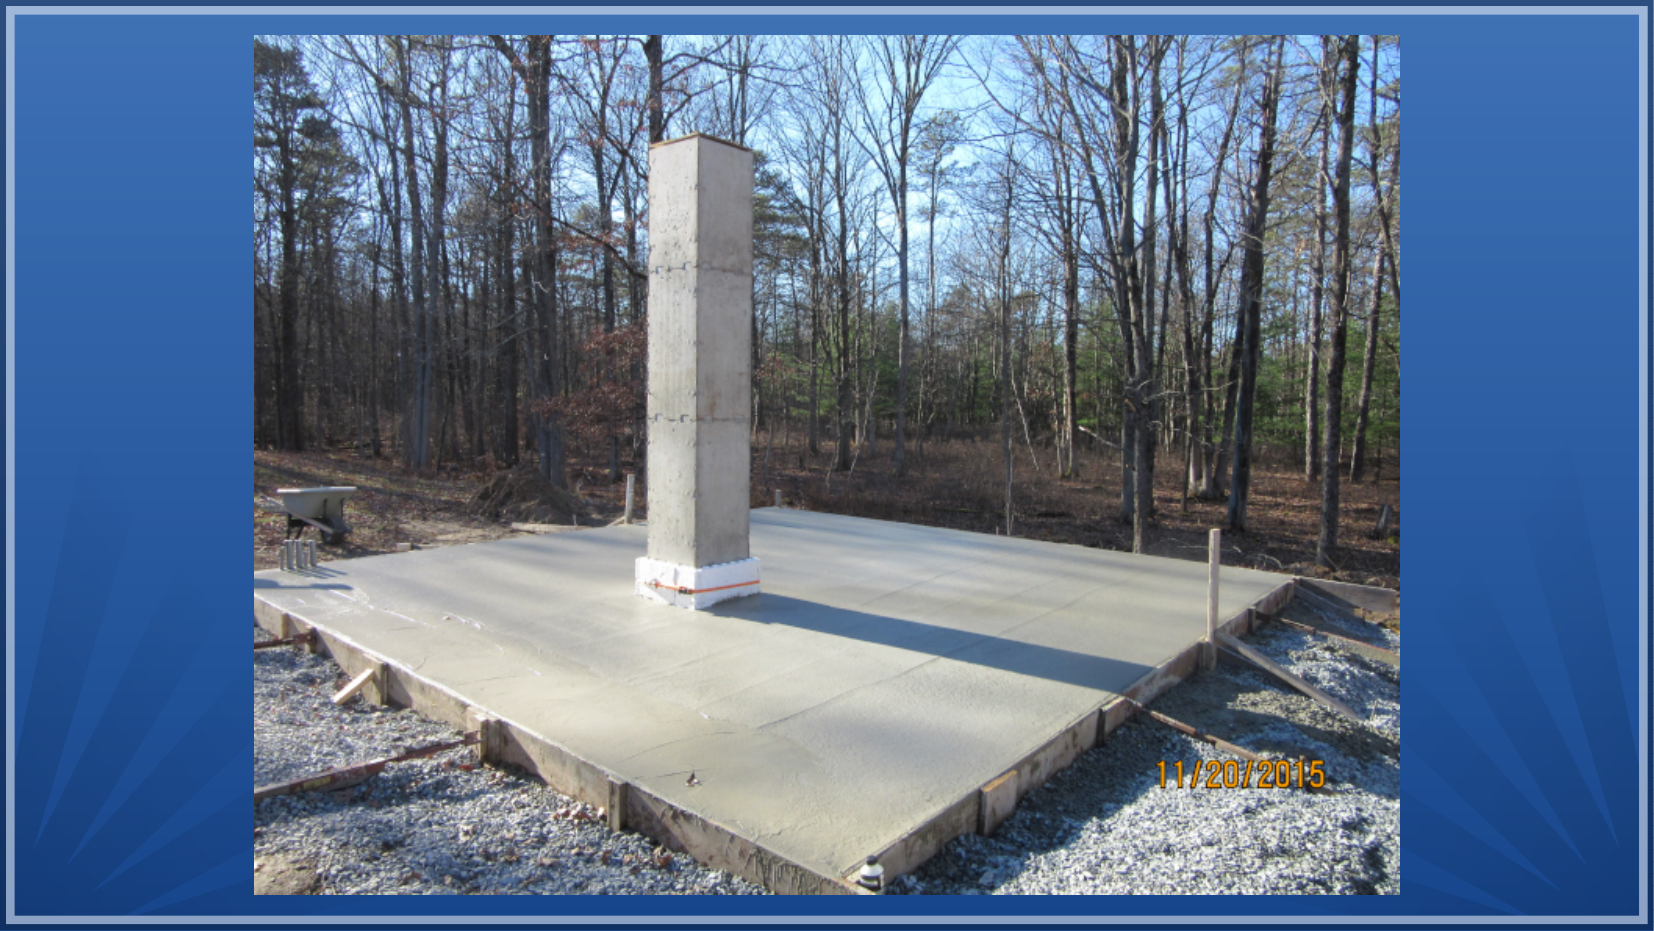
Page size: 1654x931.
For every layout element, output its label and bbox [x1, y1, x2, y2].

picture [254, 35, 1400, 895]
